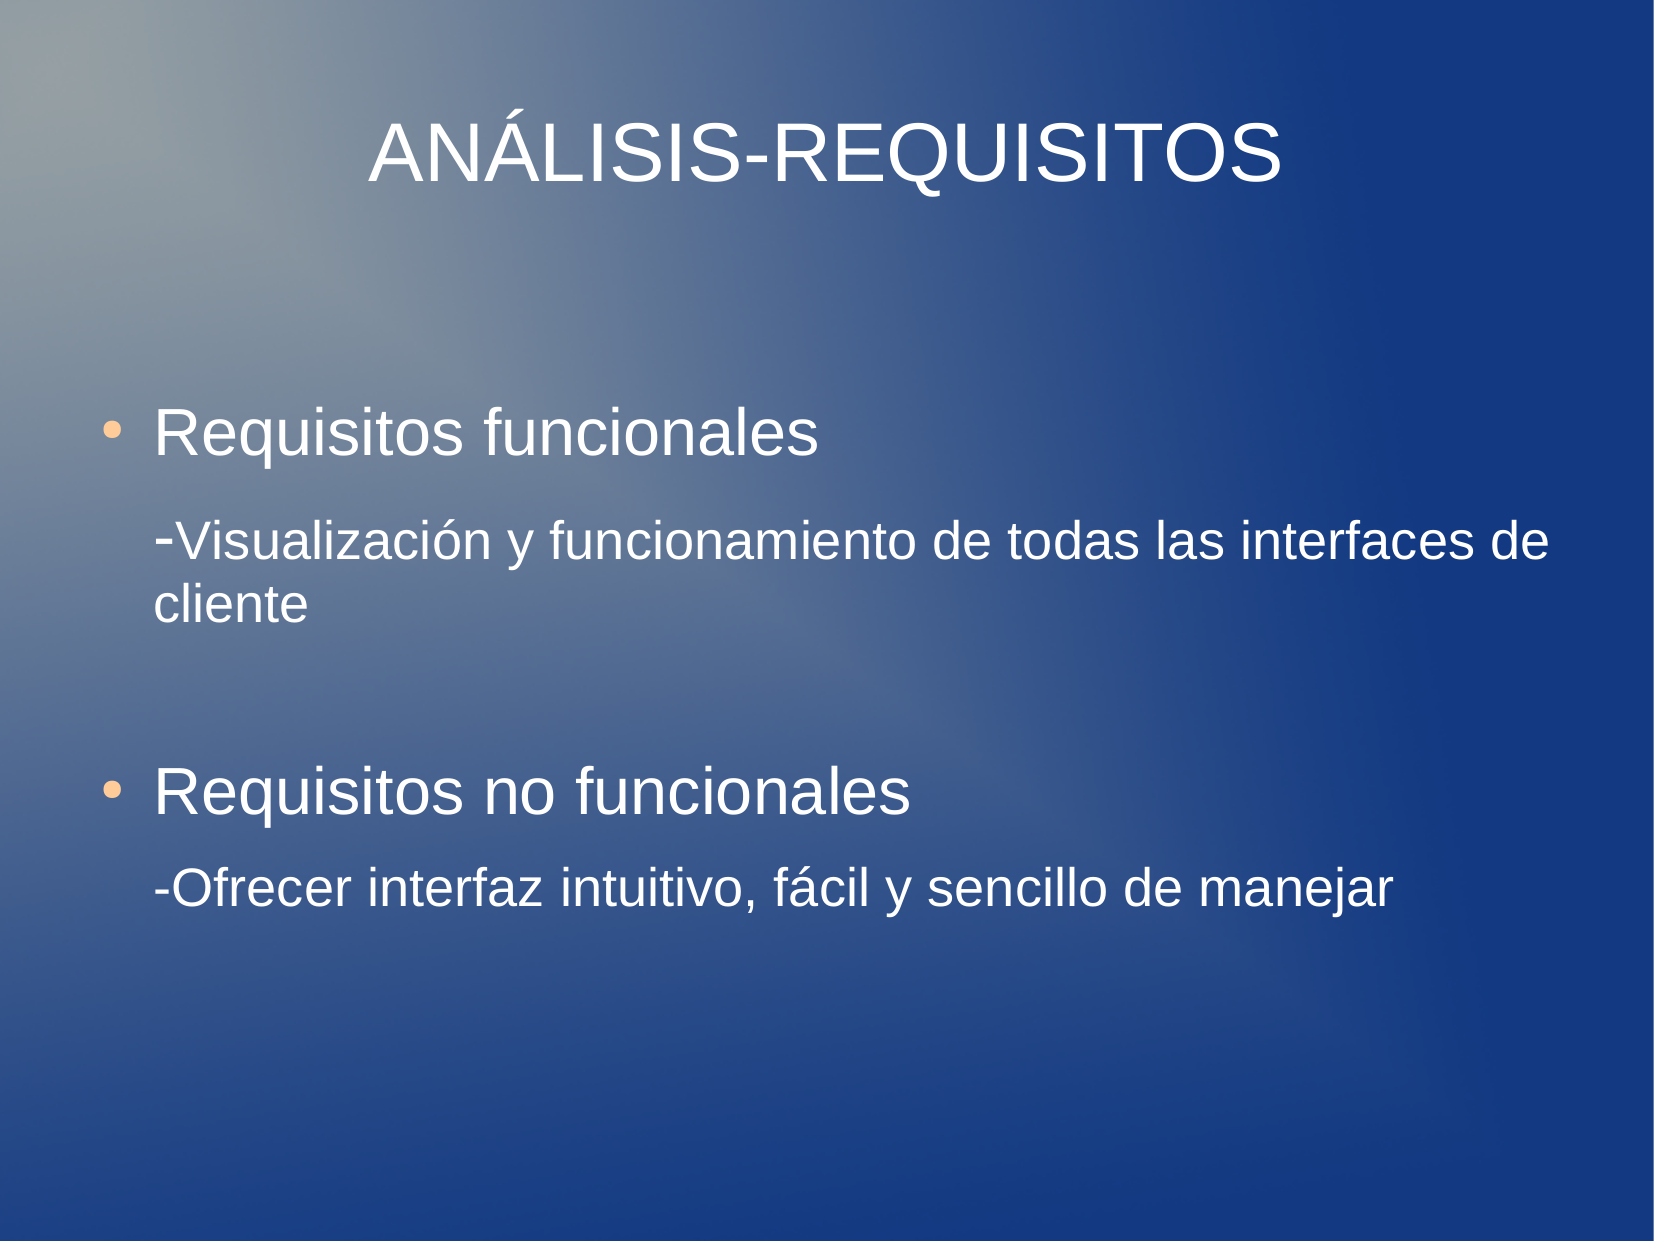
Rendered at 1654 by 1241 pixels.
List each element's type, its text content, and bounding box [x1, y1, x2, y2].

title ANÁLISIS-REQUISITOS [82, 49, 1571, 257]
list Requisitos funcionales -Visualización y funcionamiento de todas las interfaces de cliente Requisitos no funcionales -Ofrecer interfaz intuitivo, fácil y sencillo de manejar [82, 290, 1571, 1241]
picture [0, 0, 1654, 1241]
